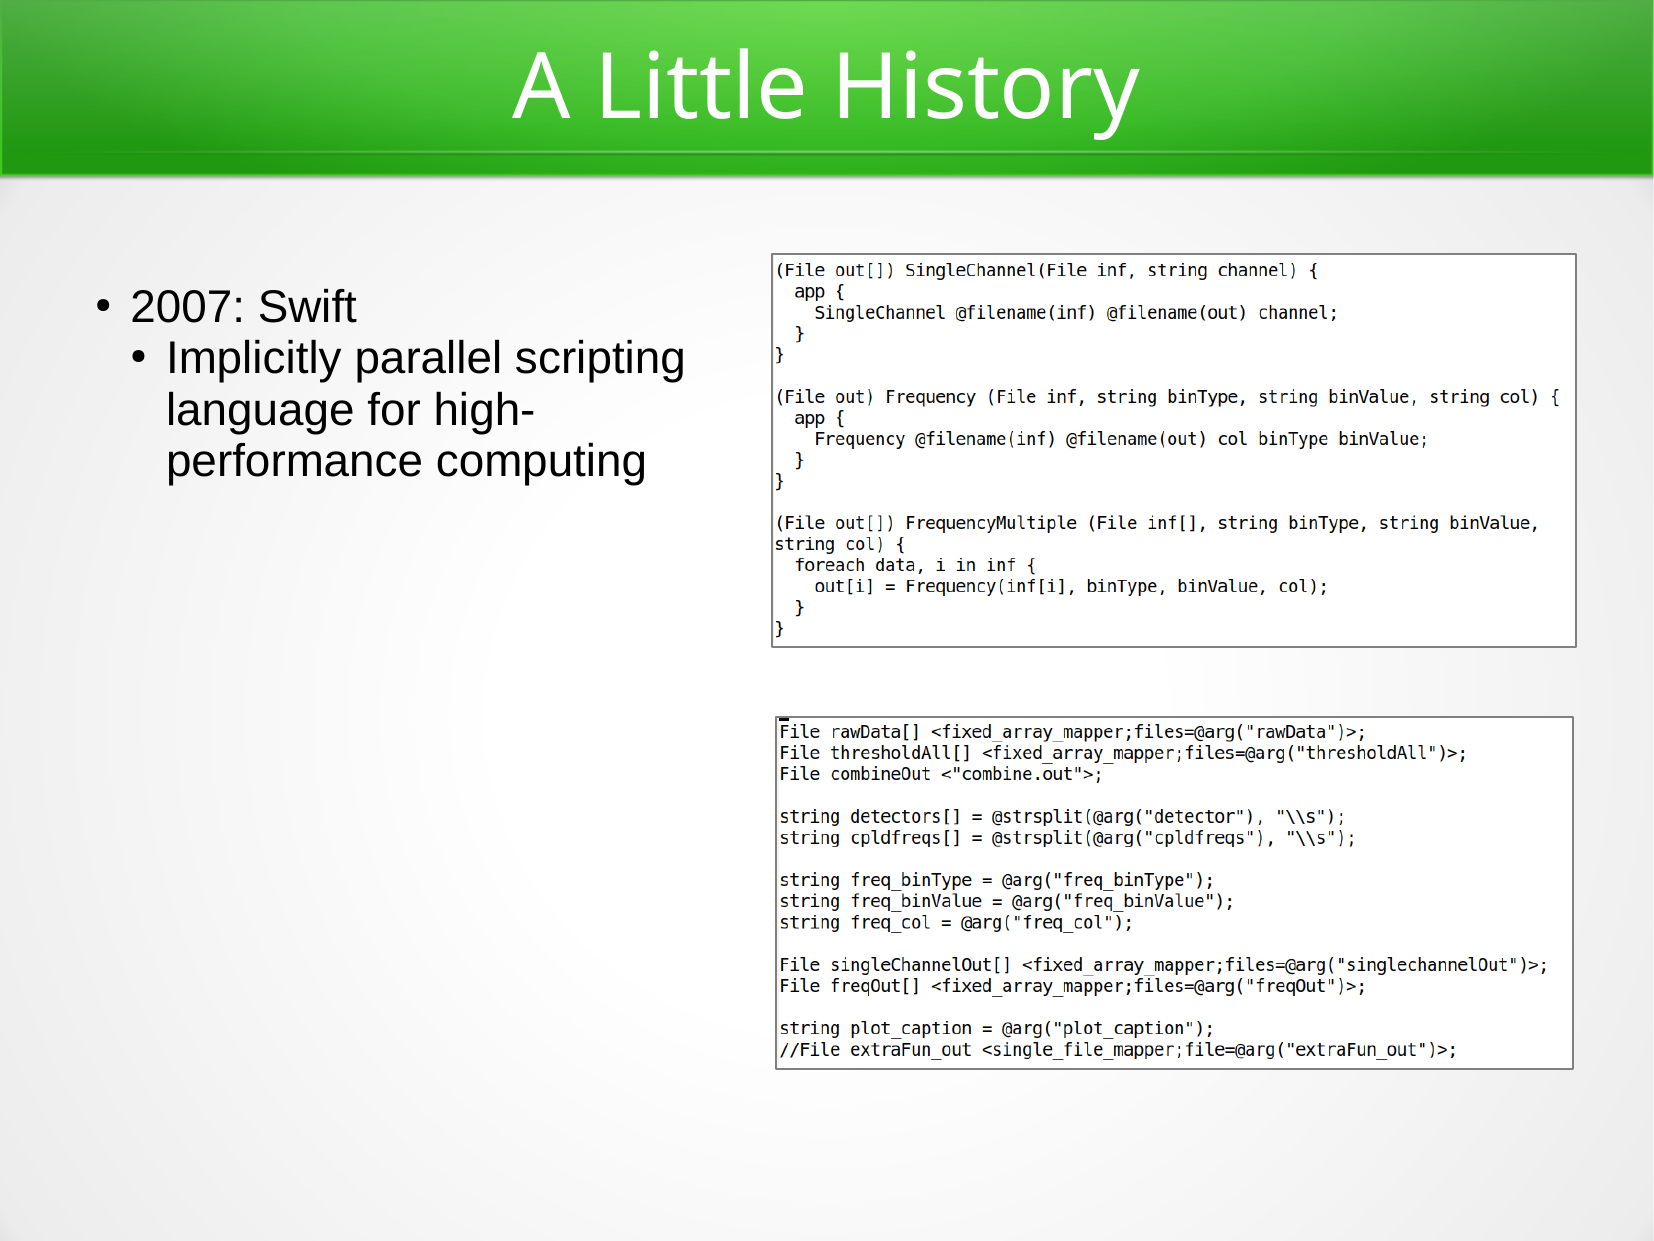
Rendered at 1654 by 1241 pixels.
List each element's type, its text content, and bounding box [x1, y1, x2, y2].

title A Little History [82, 11, 1571, 154]
text_box 2007: Swift Implicitly parallel scripting language for high- performance computing [80, 273, 751, 988]
picture [0, 0, 1654, 1241]
